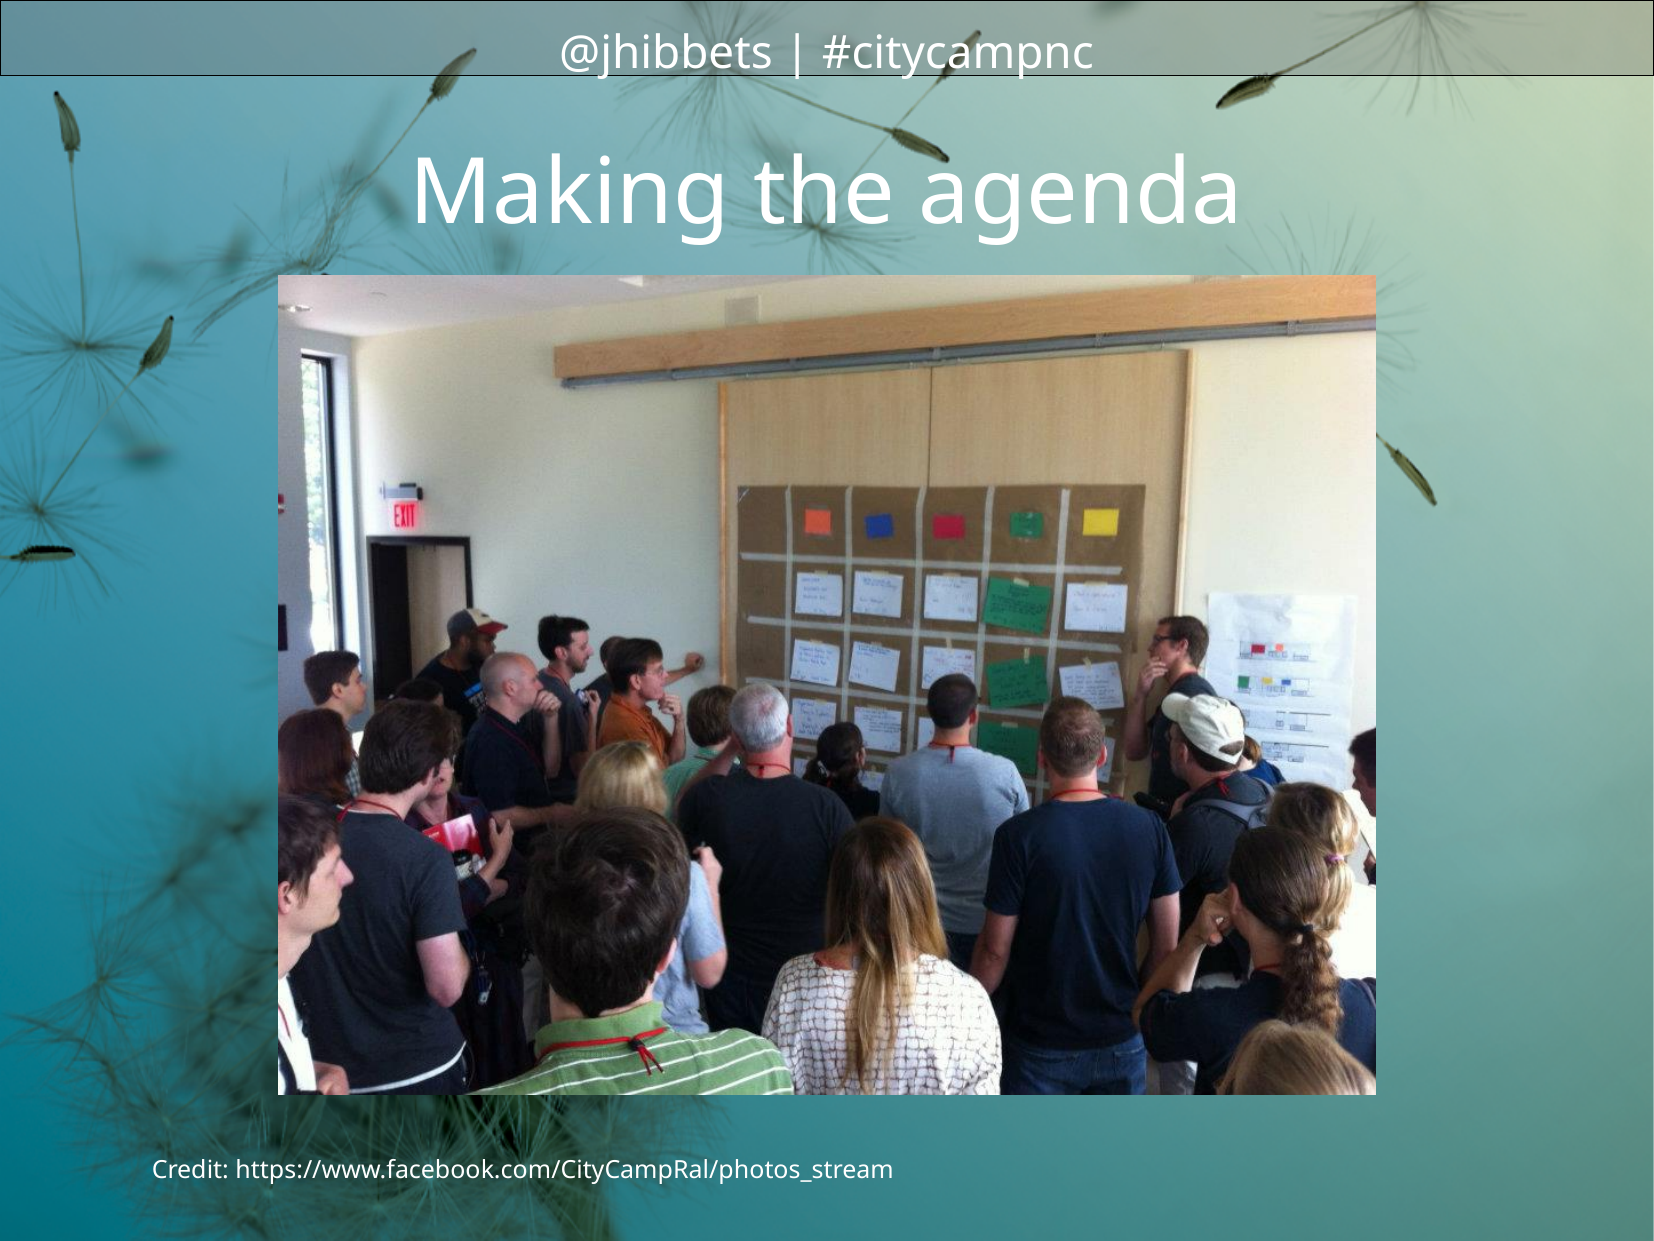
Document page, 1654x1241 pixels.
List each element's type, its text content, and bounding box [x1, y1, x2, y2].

picture [0, 76, 1654, 1241]
text_box Credit: https://www.facebook.com/CityCampRal/photos_stream [137, 1144, 922, 1188]
title Making the agenda [82, 84, 1571, 292]
